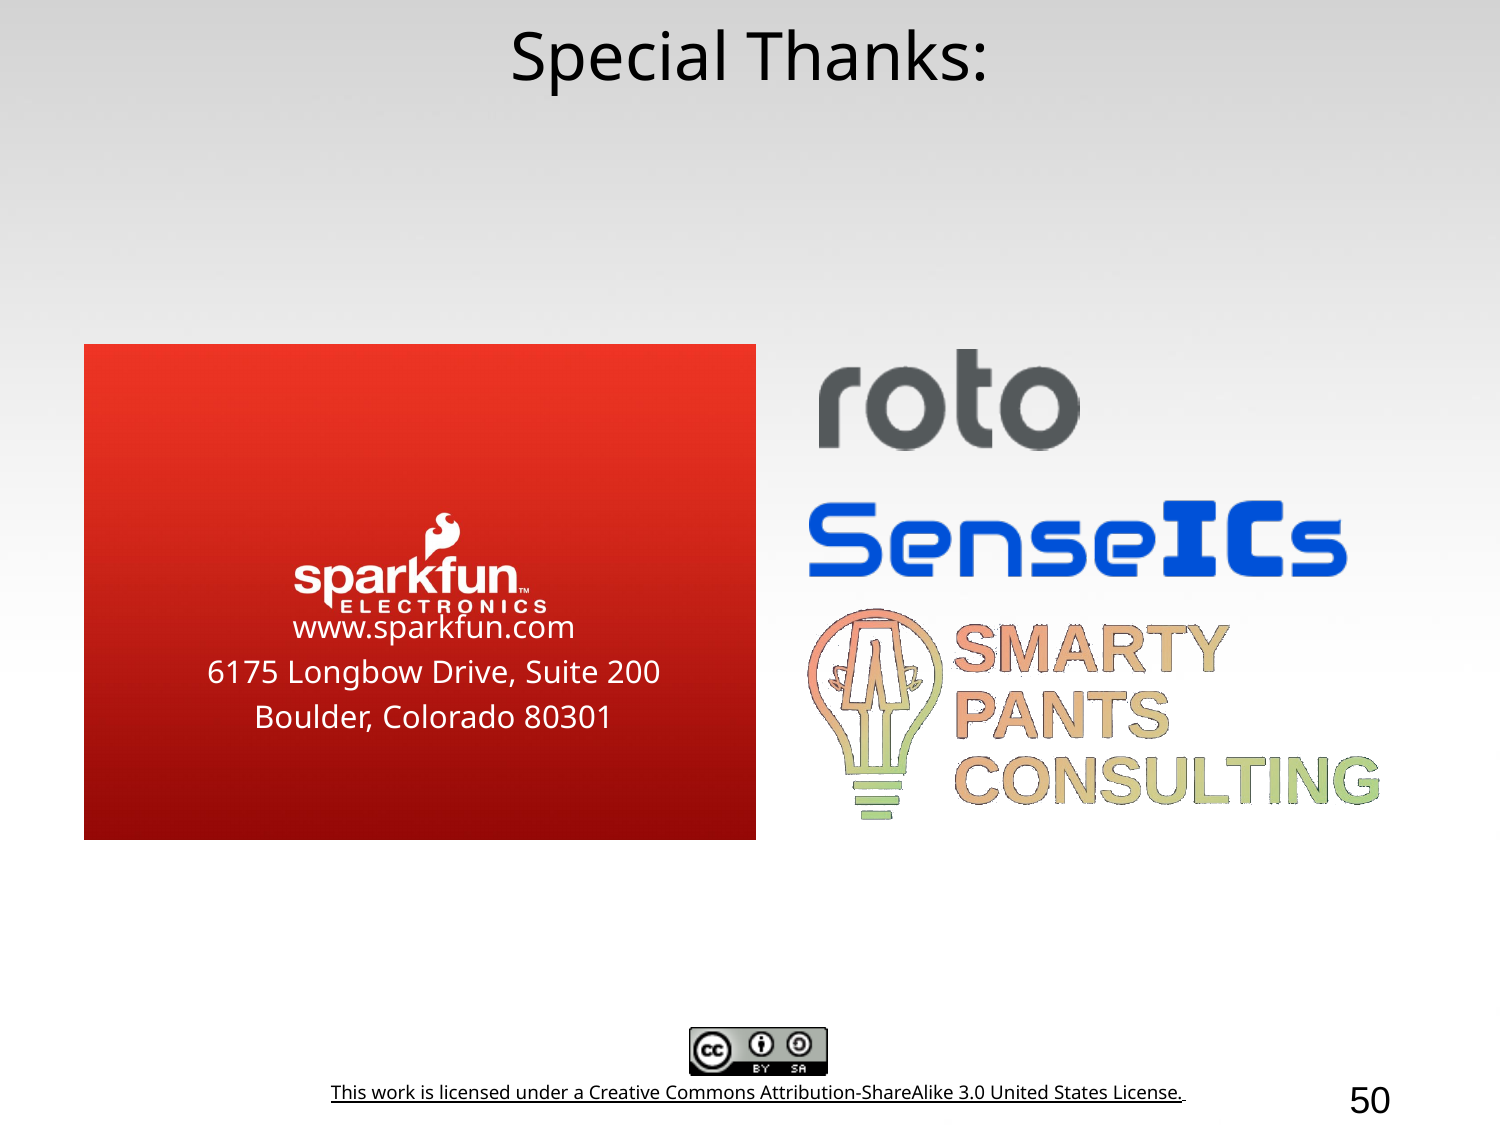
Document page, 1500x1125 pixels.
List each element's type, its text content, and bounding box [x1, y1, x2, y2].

title Special Thanks: [112, 0, 1388, 188]
picture [0, 0, 1500, 1125]
text_box www.sparkfun.com 6175 Longbow Drive, Suite 200 Boulder, Colorado 80301 [166, 627, 702, 716]
